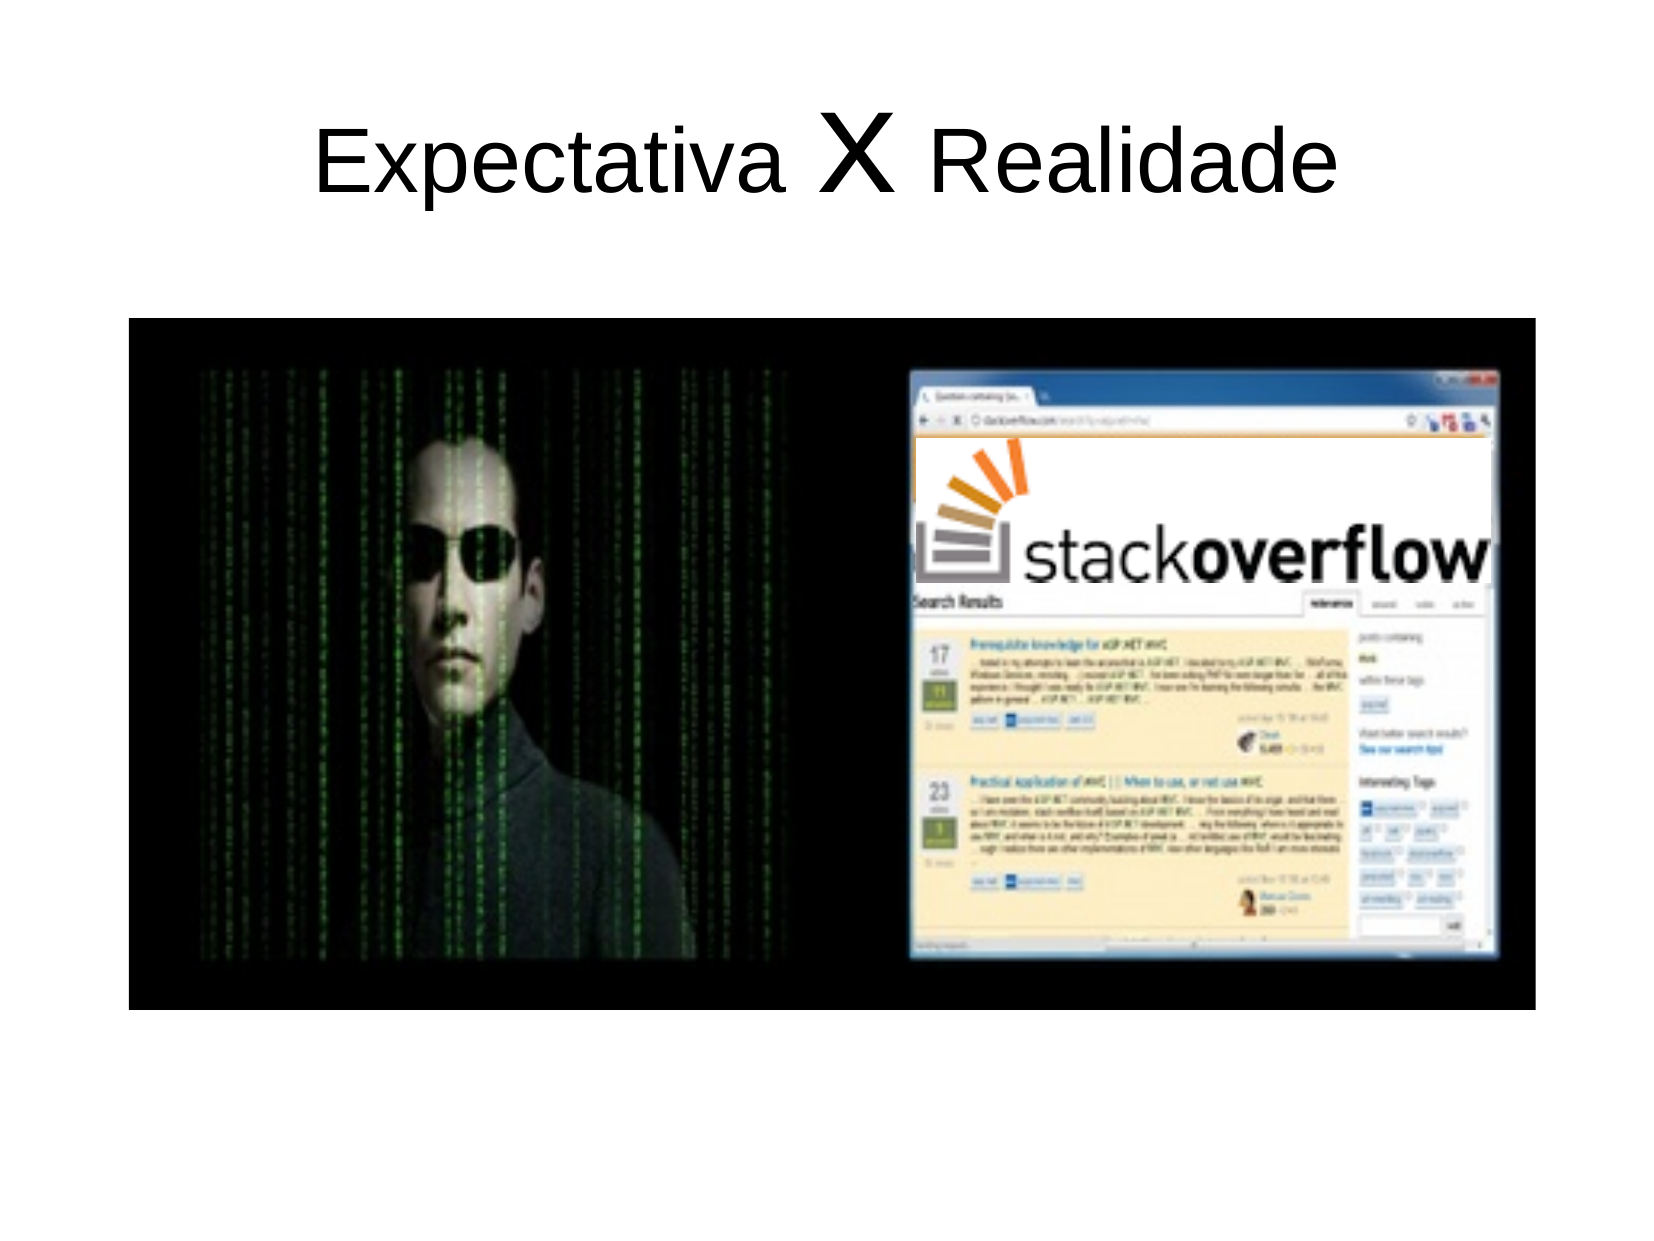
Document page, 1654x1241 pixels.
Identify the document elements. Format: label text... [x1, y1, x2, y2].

title Expectativa x Realidade [82, 49, 1571, 257]
picture [117, 318, 1536, 1010]
